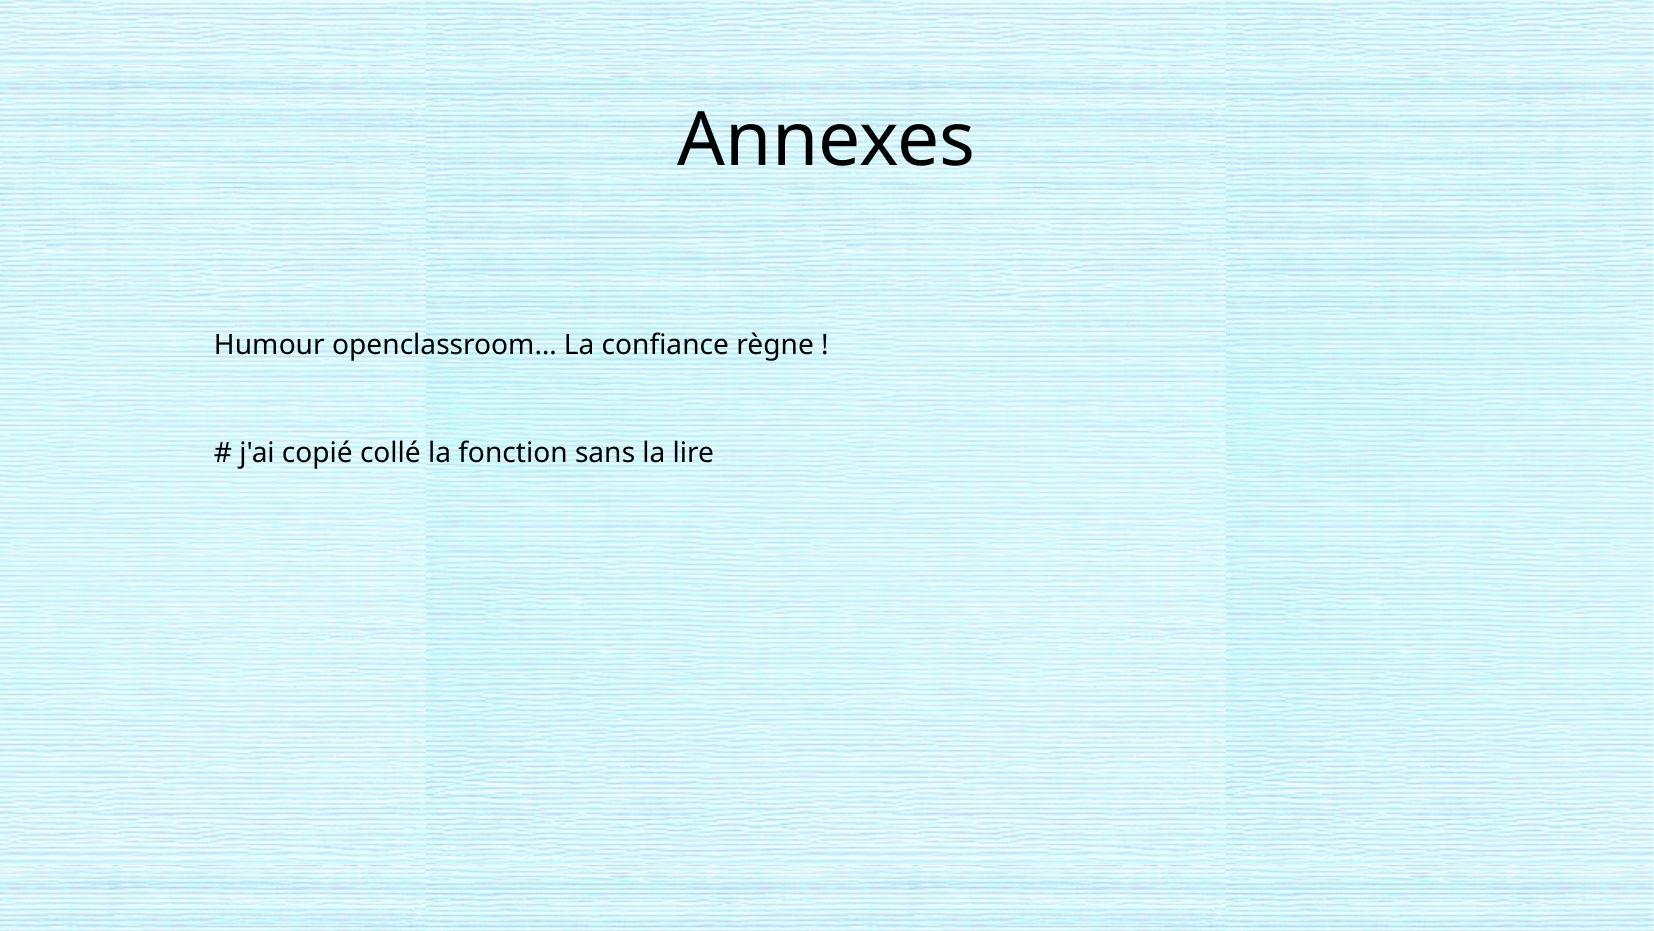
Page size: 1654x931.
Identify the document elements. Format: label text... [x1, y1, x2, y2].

title Annexes [82, 59, 1571, 215]
list Humour openclassroom… La confiance règne ! # j'ai copié collé la fonction sans la lire [177, 324, 1506, 473]
